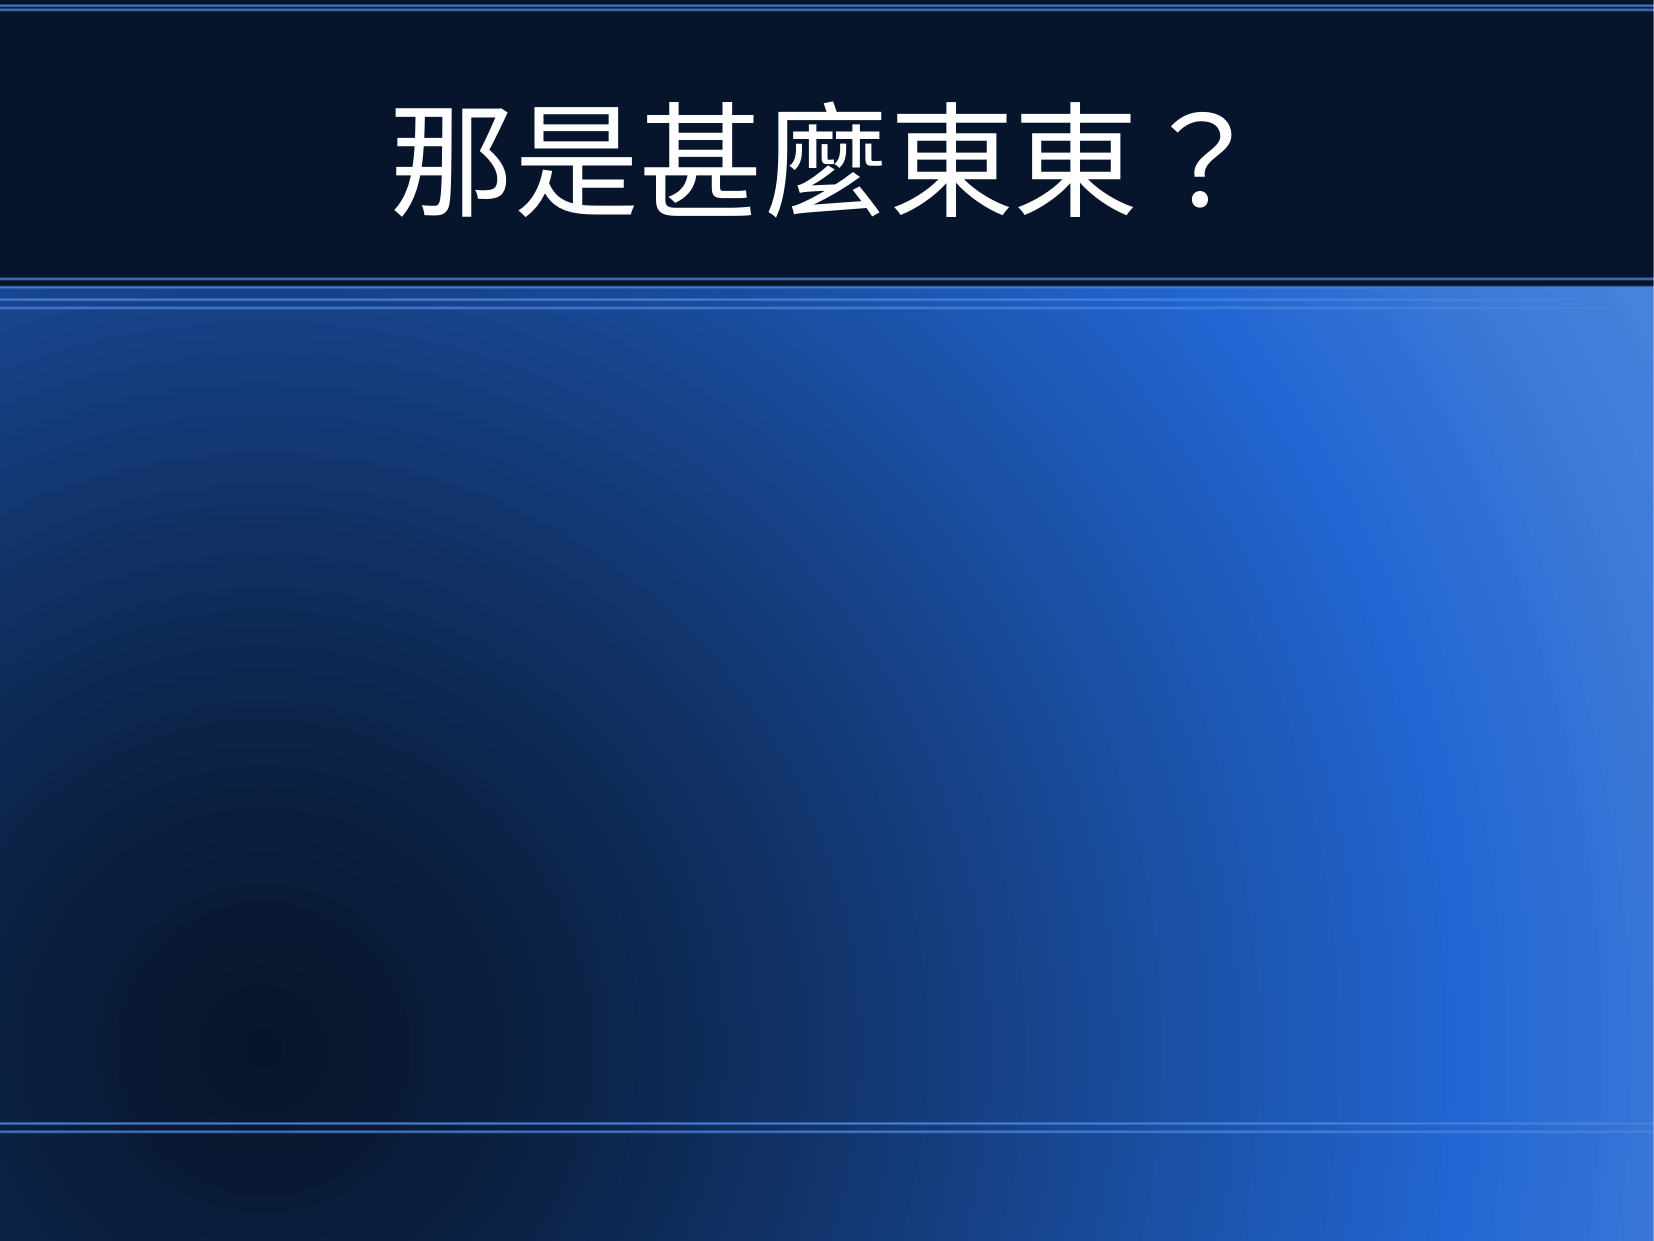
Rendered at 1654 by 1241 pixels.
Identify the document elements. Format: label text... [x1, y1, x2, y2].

picture [0, 0, 1654, 1241]
title 那是甚麼東東？ [82, 49, 1571, 257]
